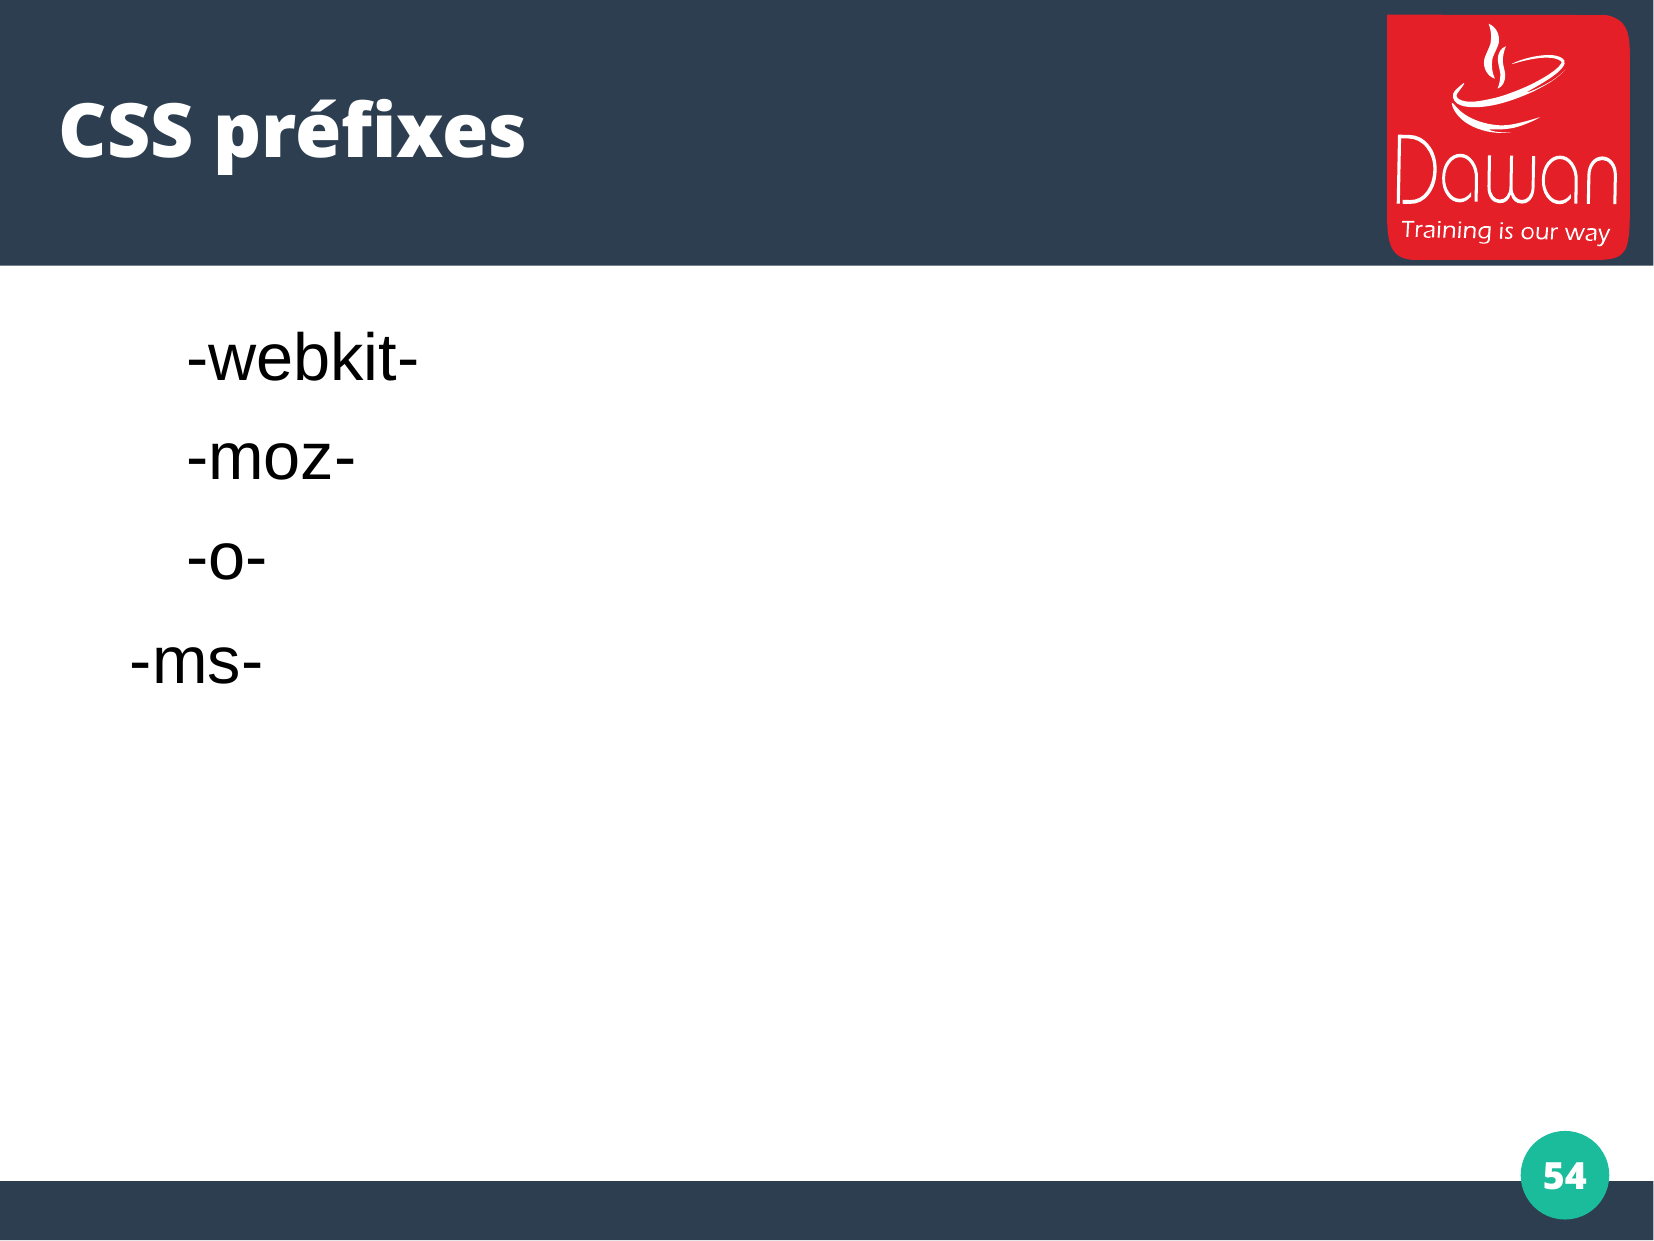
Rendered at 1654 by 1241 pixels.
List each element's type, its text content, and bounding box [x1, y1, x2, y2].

title CSS préfixes [59, 49, 1387, 207]
picture [1387, 14, 1630, 260]
list -webkit- -moz- -o- -ms- [59, 324, 1595, 1152]
